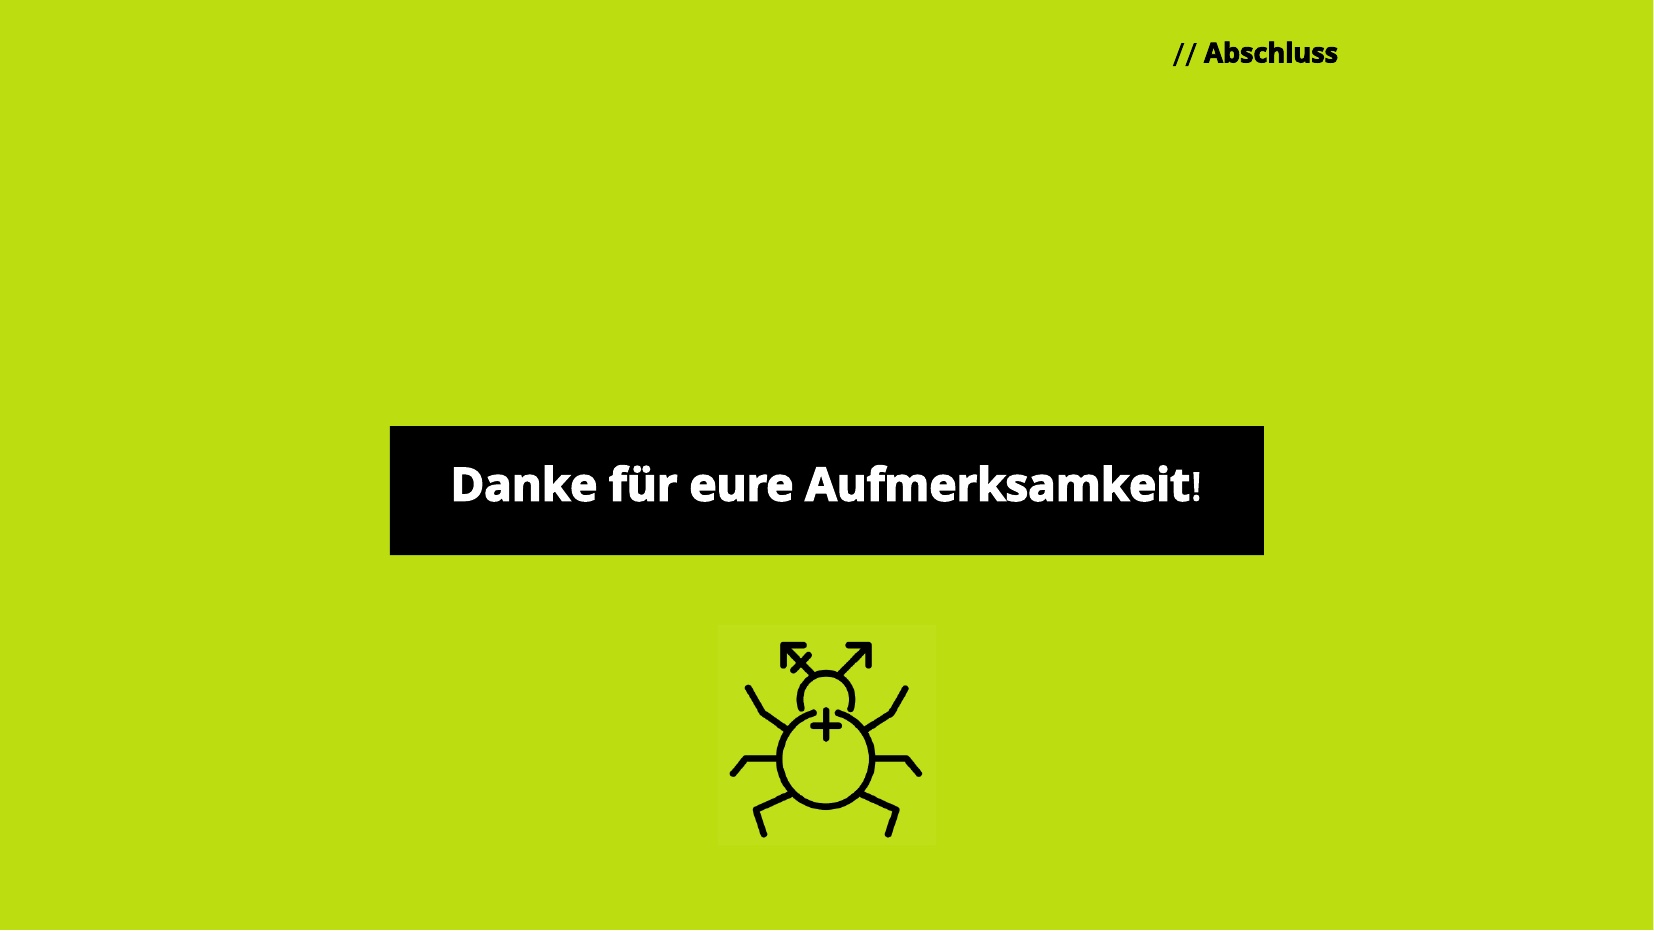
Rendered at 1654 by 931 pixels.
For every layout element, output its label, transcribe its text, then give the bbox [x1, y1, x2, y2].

text_box // Abschluss [1157, 24, 1630, 83]
title Danke für eure Aufmerksamkeit! [389, 426, 1264, 556]
picture [717, 625, 937, 845]
